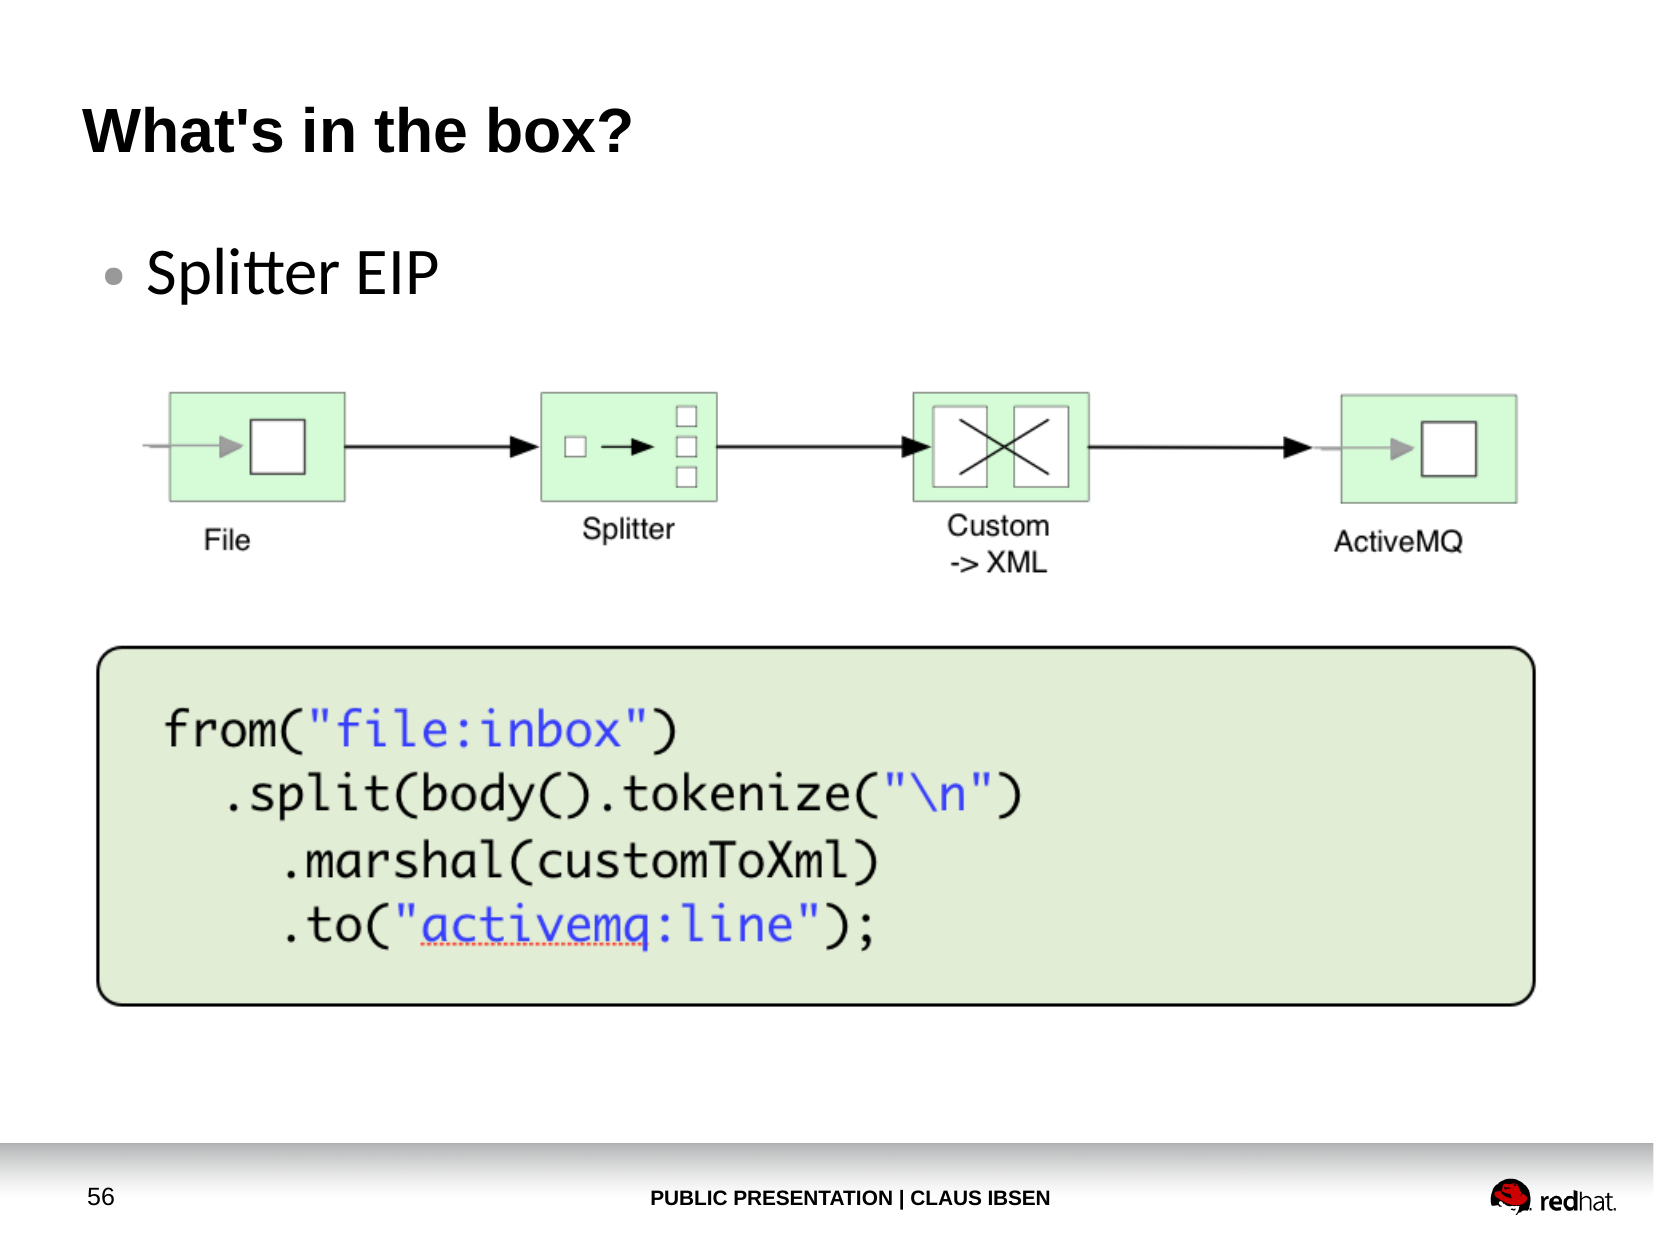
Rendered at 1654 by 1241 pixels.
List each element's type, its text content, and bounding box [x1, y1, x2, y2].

title What's in the box? [82, 37, 1571, 226]
picture [63, 330, 1576, 1051]
picture [0, 1143, 1654, 1241]
list Splitter EIP [86, 244, 1576, 330]
